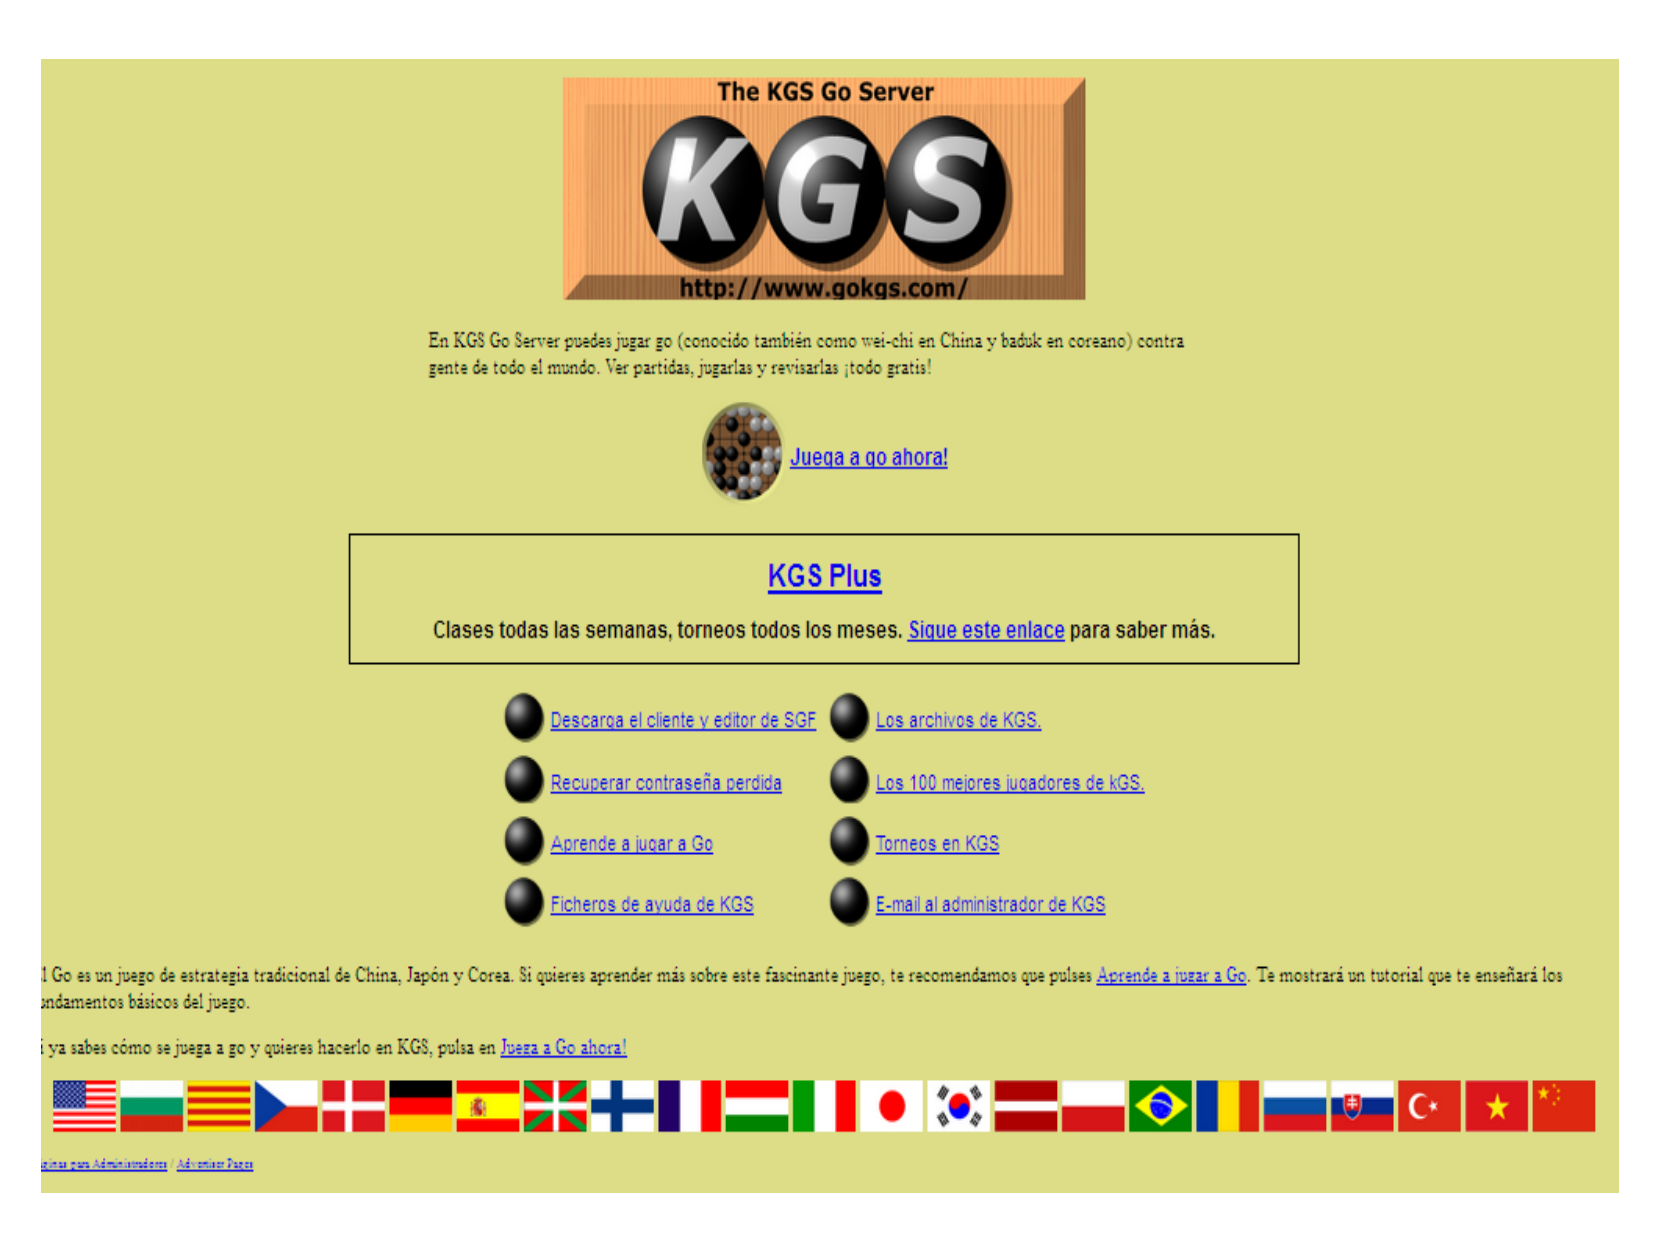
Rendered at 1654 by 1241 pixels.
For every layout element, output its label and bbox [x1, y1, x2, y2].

picture [41, 59, 1619, 1193]
